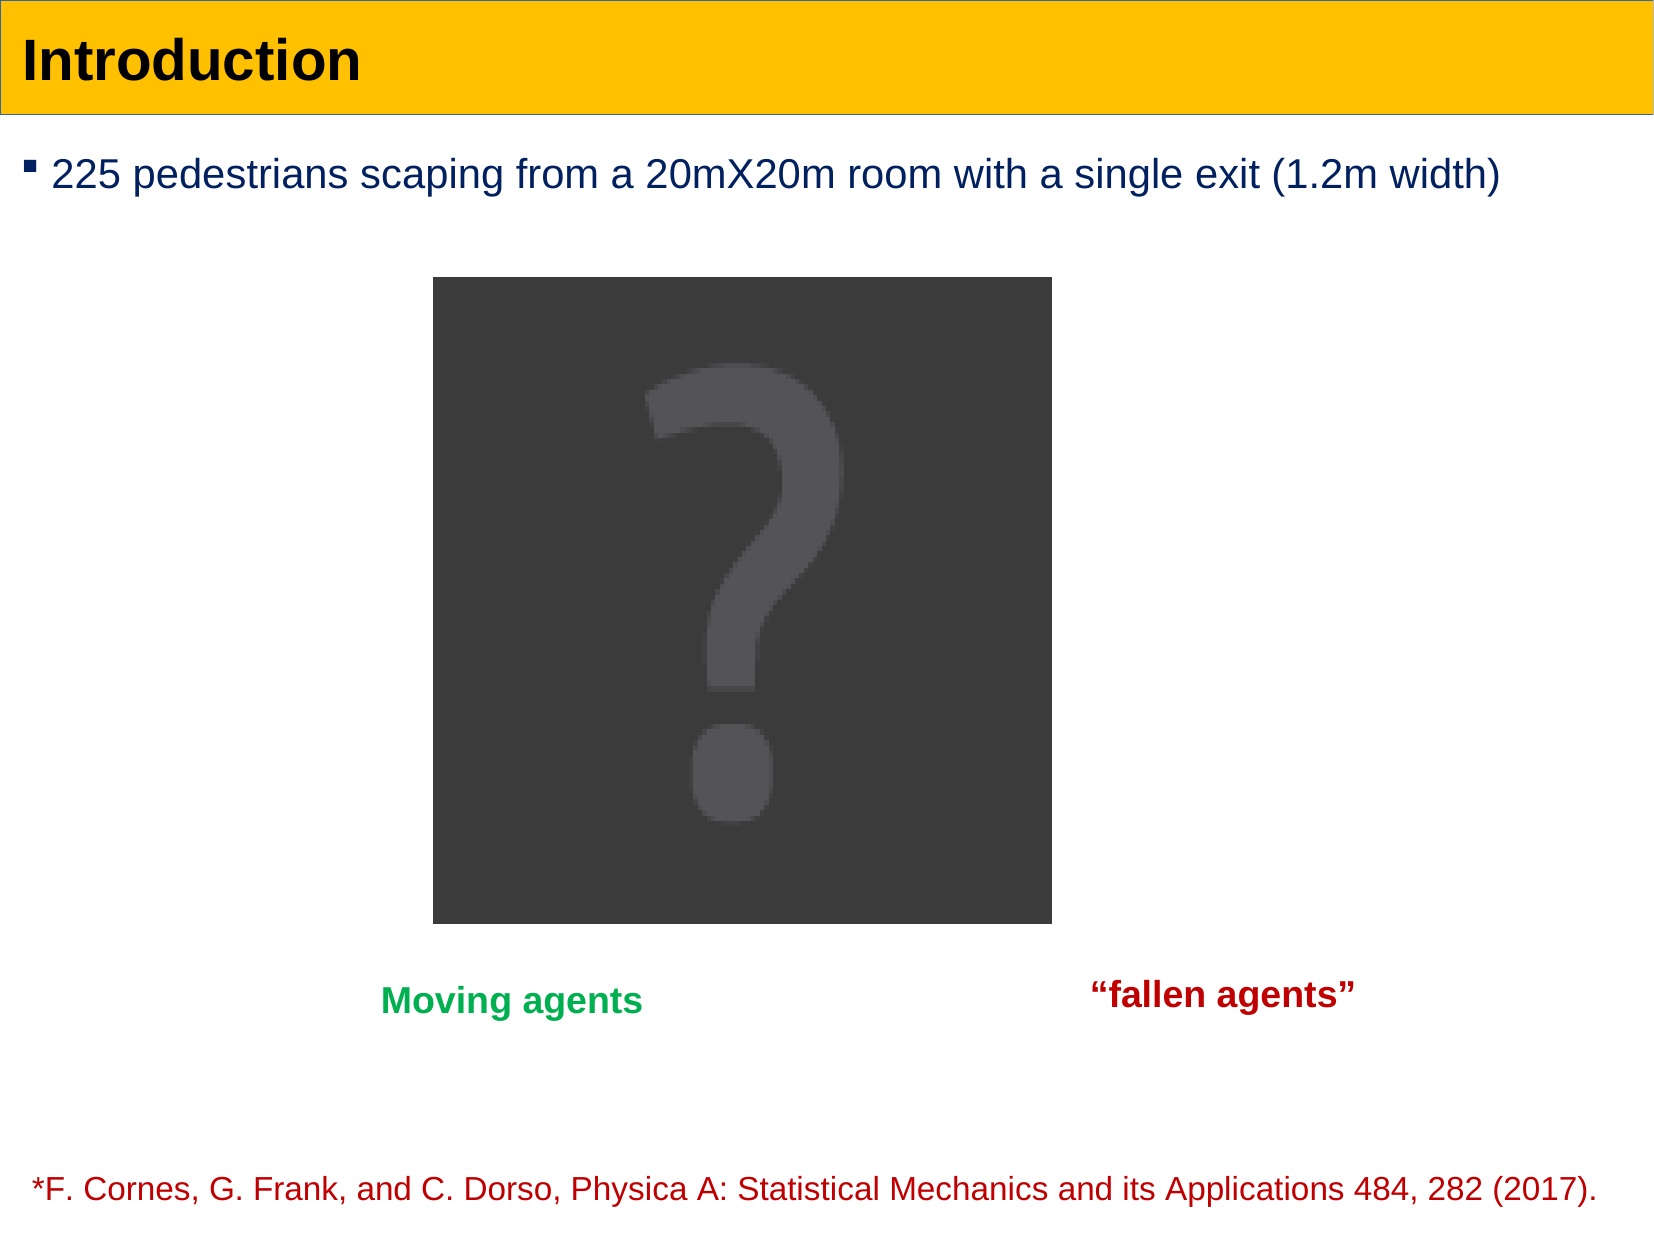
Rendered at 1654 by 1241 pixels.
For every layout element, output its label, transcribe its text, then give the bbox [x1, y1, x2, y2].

text_box Moving agents [366, 968, 886, 1034]
text_box [0, 0, 1654, 115]
text_box *F. Cornes, G. Frank, and C. Dorso, Physica A: Statistical Mechanics and its Applications 484, 282 (2017). [17, 1070, 1636, 1223]
text_box “fallen agents” [1074, 962, 1477, 1028]
text_box Introduction [7, 14, 981, 95]
text_box 225 pedestrians scaping from a 20mX20m room with a single exit (1.2m width) [5, 139, 1654, 292]
picture [433, 277, 1052, 924]
